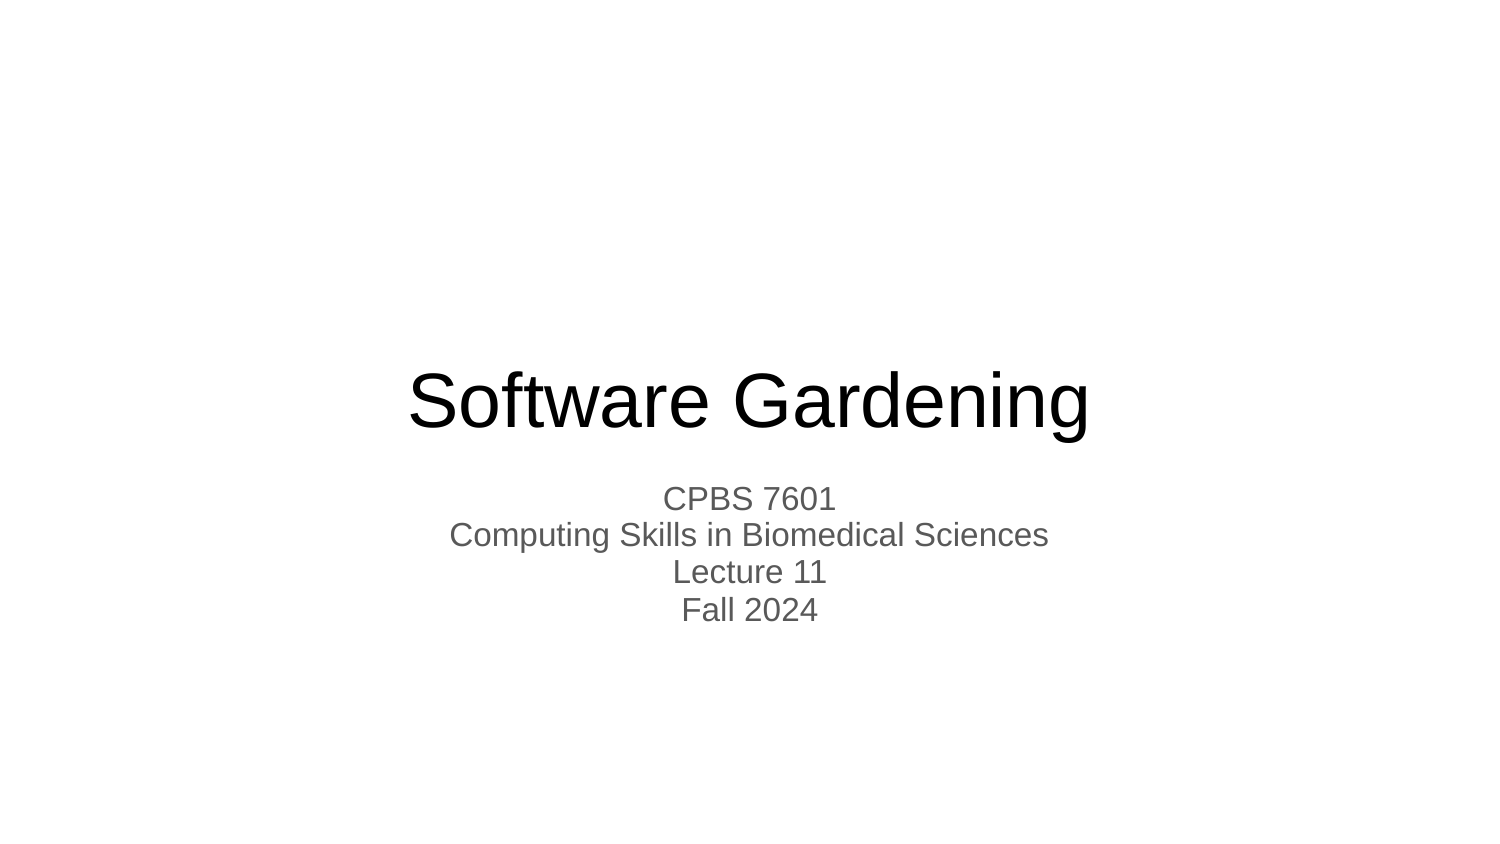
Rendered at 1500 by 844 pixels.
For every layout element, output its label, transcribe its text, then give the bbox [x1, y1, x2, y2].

title Software Gardening [51, 122, 1449, 459]
subtitle CPBS 7601 Computing Skills in Biomedical Sciences Lecture 11 Fall 2024 [51, 464, 1449, 676]
